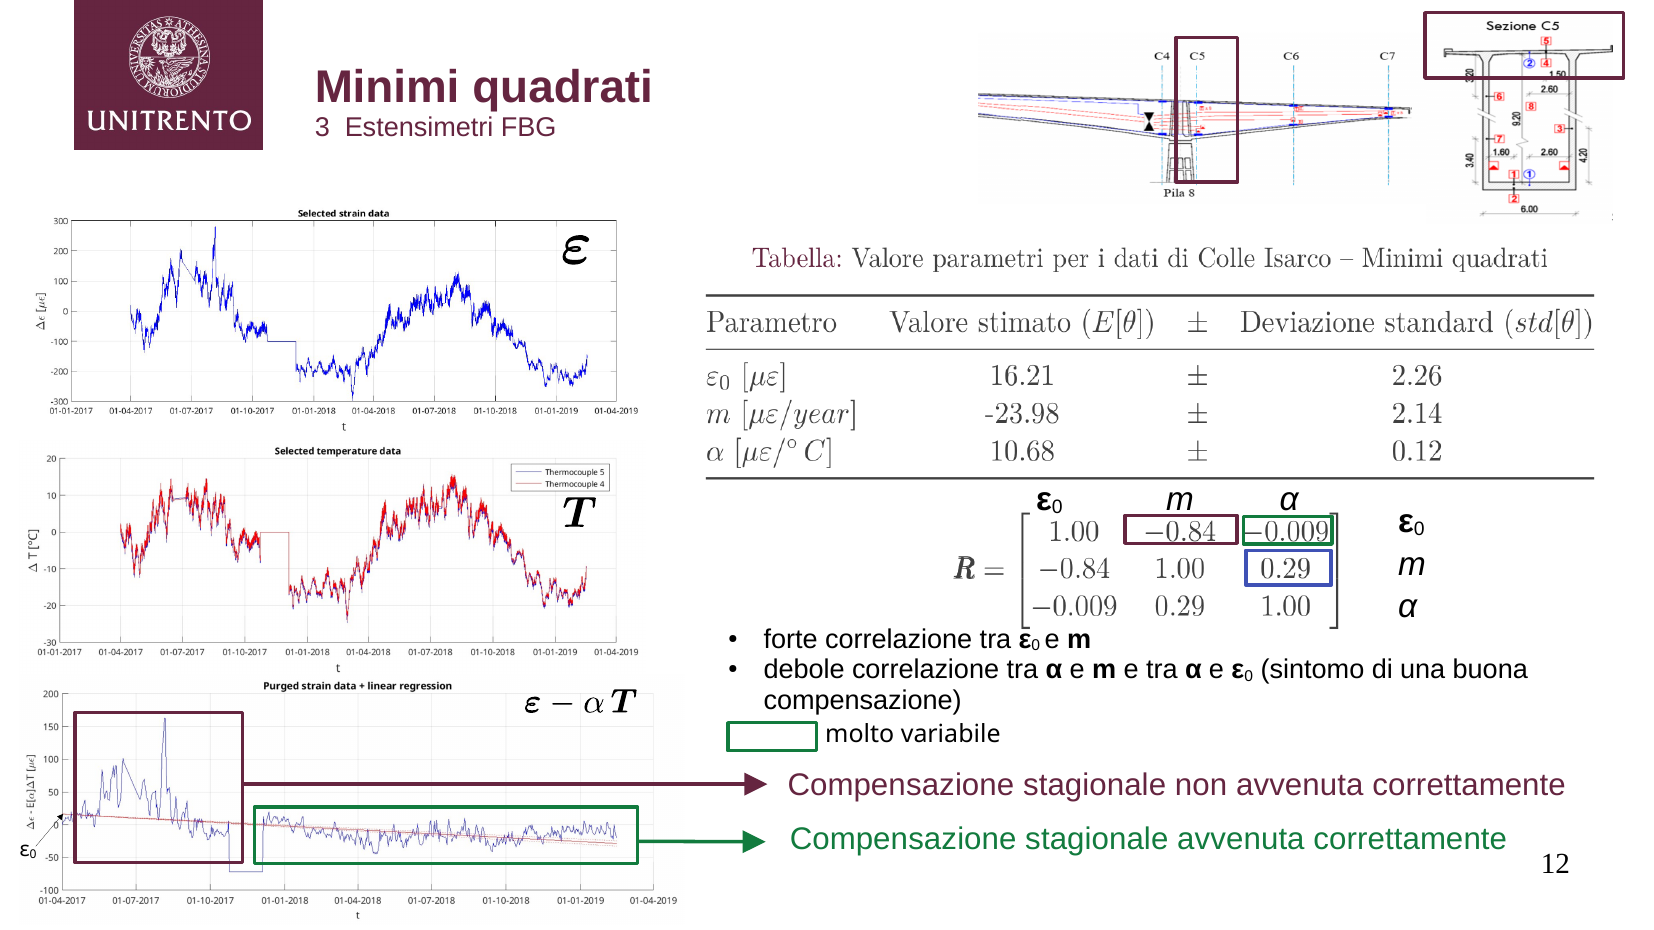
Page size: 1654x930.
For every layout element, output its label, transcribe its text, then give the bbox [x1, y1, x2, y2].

text_box [563, 497, 596, 527]
text_box molto variabile [825, 715, 1313, 751]
text_box [1243, 516, 1333, 545]
text_box [584, 697, 604, 713]
text_box [611, 689, 637, 713]
text_box [1245, 550, 1332, 586]
text_box [254, 806, 638, 864]
text_box [727, 722, 817, 751]
text_box [1176, 37, 1238, 182]
picture [74, 0, 263, 151]
text_box Minimi quadrati 3 Estensimetri FBG [300, 53, 978, 151]
text_box Compensazione stagionale avvenuta correttamente [775, 813, 1601, 864]
text_box forte correlazione tra ε0 e m debole correlazione tra α e m e tra α e ε0 (sintomo di una buona compensazione) [713, 616, 1614, 723]
text_box [1425, 12, 1624, 79]
text_box [1125, 515, 1238, 544]
picture [684, 32, 1618, 643]
text_box ε0 m α [1312, 489, 1452, 616]
text_box [525, 696, 541, 713]
text_box [562, 235, 590, 265]
text_box ε0 m α [931, 467, 1420, 526]
text_box Compensazione stagionale non avvenuta correttamente [773, 760, 1599, 810]
text_box [74, 712, 243, 863]
text_box ε0 [19, 834, 58, 863]
picture [19, 194, 685, 925]
